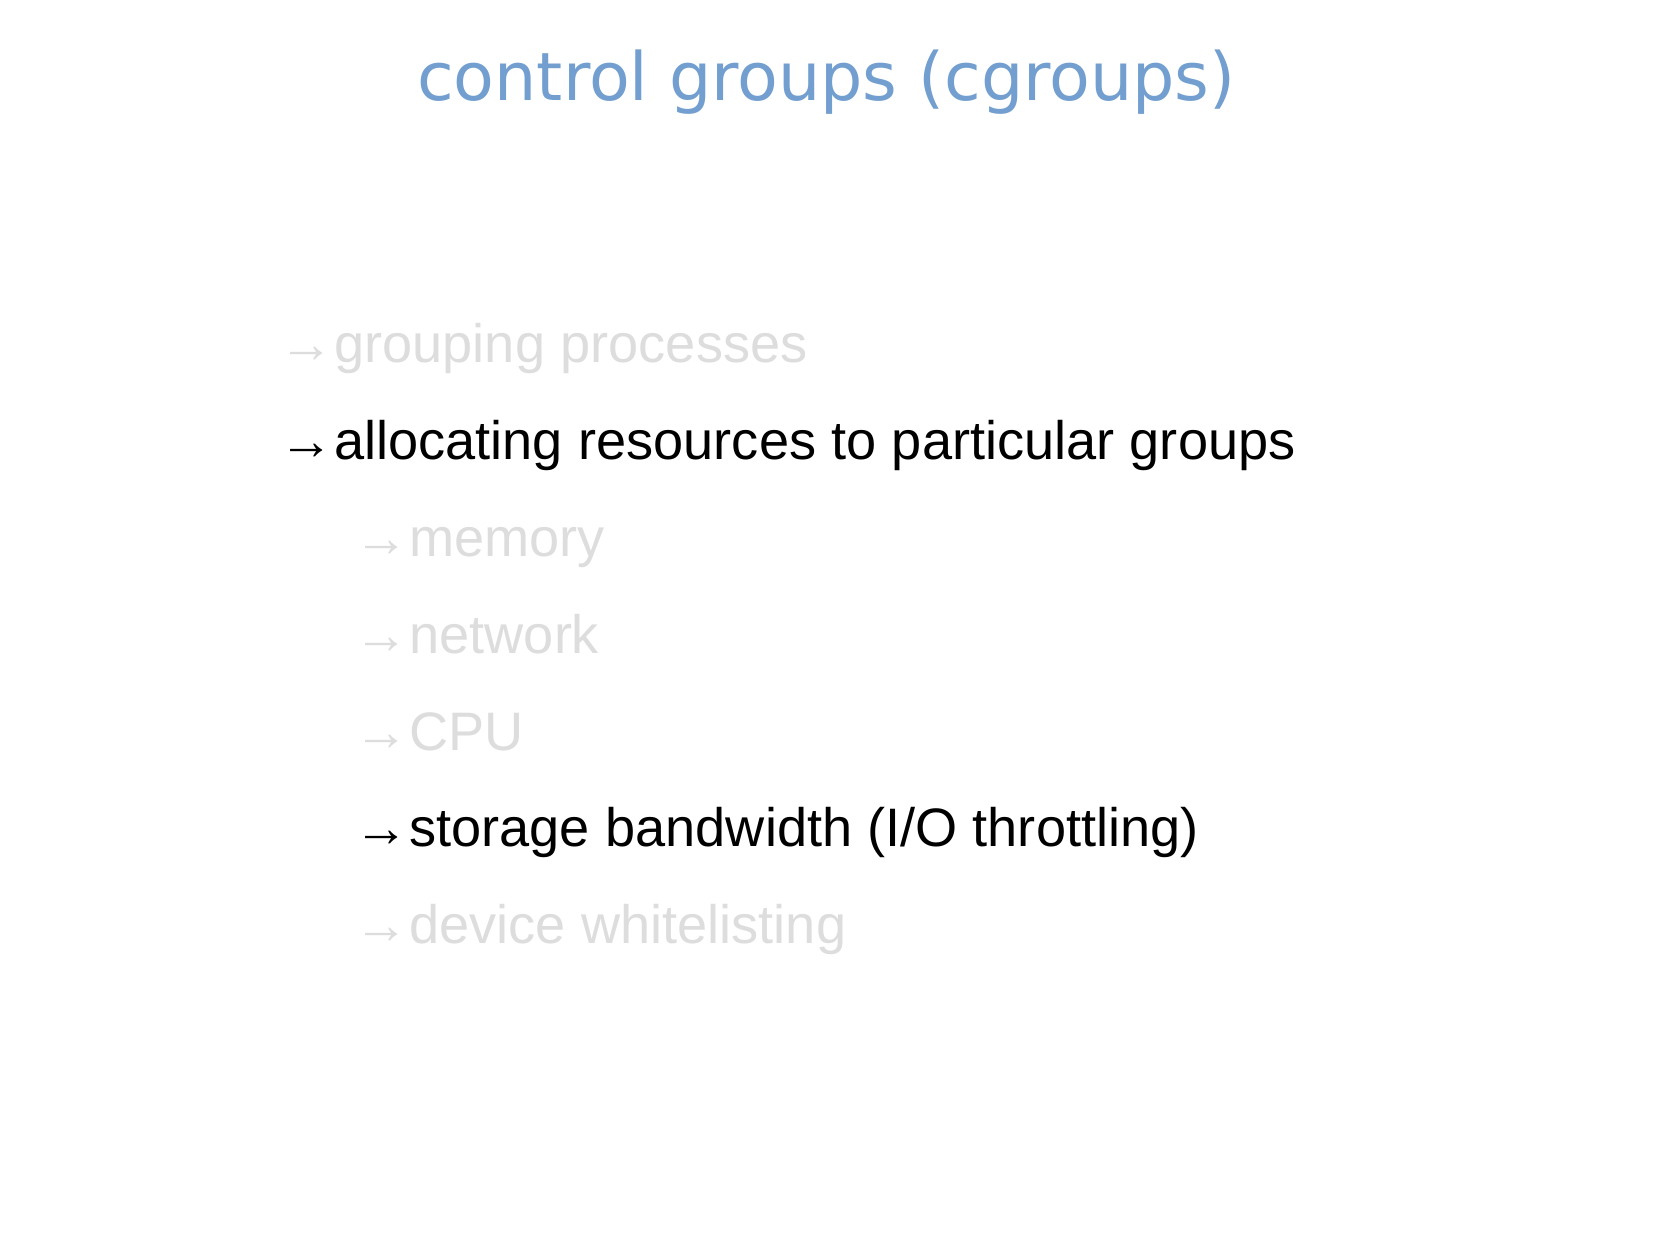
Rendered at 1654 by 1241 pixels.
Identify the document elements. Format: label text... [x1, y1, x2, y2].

text_box control groups (cgroups) [402, 31, 1252, 124]
text_box →grouping processes →allocating resources to particular groups →memory →network →CPU →storage bandwidth (I/O throttling) →device whitelisting [265, 276, 1389, 964]
